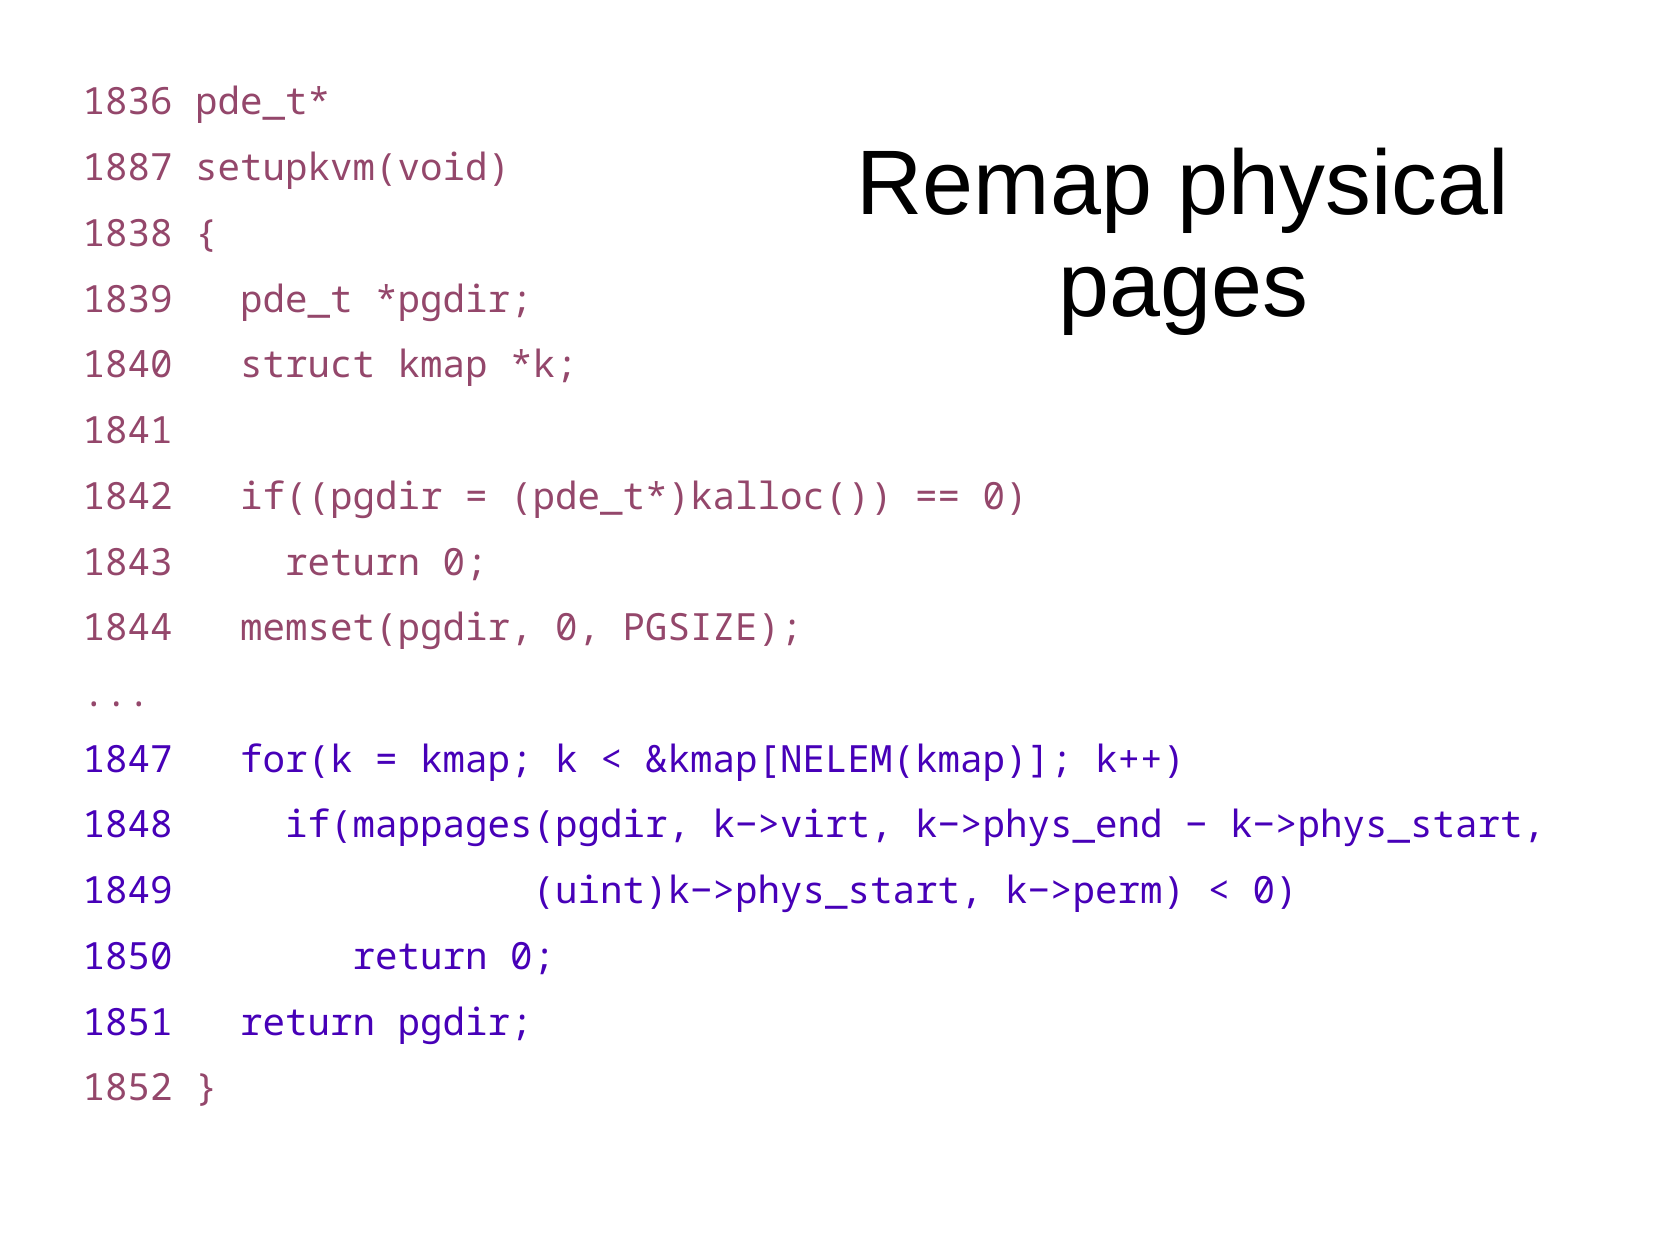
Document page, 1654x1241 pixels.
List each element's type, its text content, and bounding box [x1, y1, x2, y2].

title Remap physical pages [791, 130, 1576, 338]
list 1836 pde_t* 1887 setupkvm(void) 1838 { 1839 pde_t *pgdir; 1840 struct kmap *k; 1841 1842 if((pgdir = (pde_t*)kalloc()) == 0) 1843 return 0; 1844 memset(pgdir, 0, PGSIZE); ... 1847 for(k = kmap; k < &kmap[NELEM(kmap)]; k++) 1848 if(mappages(pgdir, k−>virt, k−>phys_end − k−>phys_start, 1849 (uint)k−>phys_start, k−>perm) < 0) 1850 return 0; 1851 return pgdir; 1852 } [82, 75, 1571, 1163]
